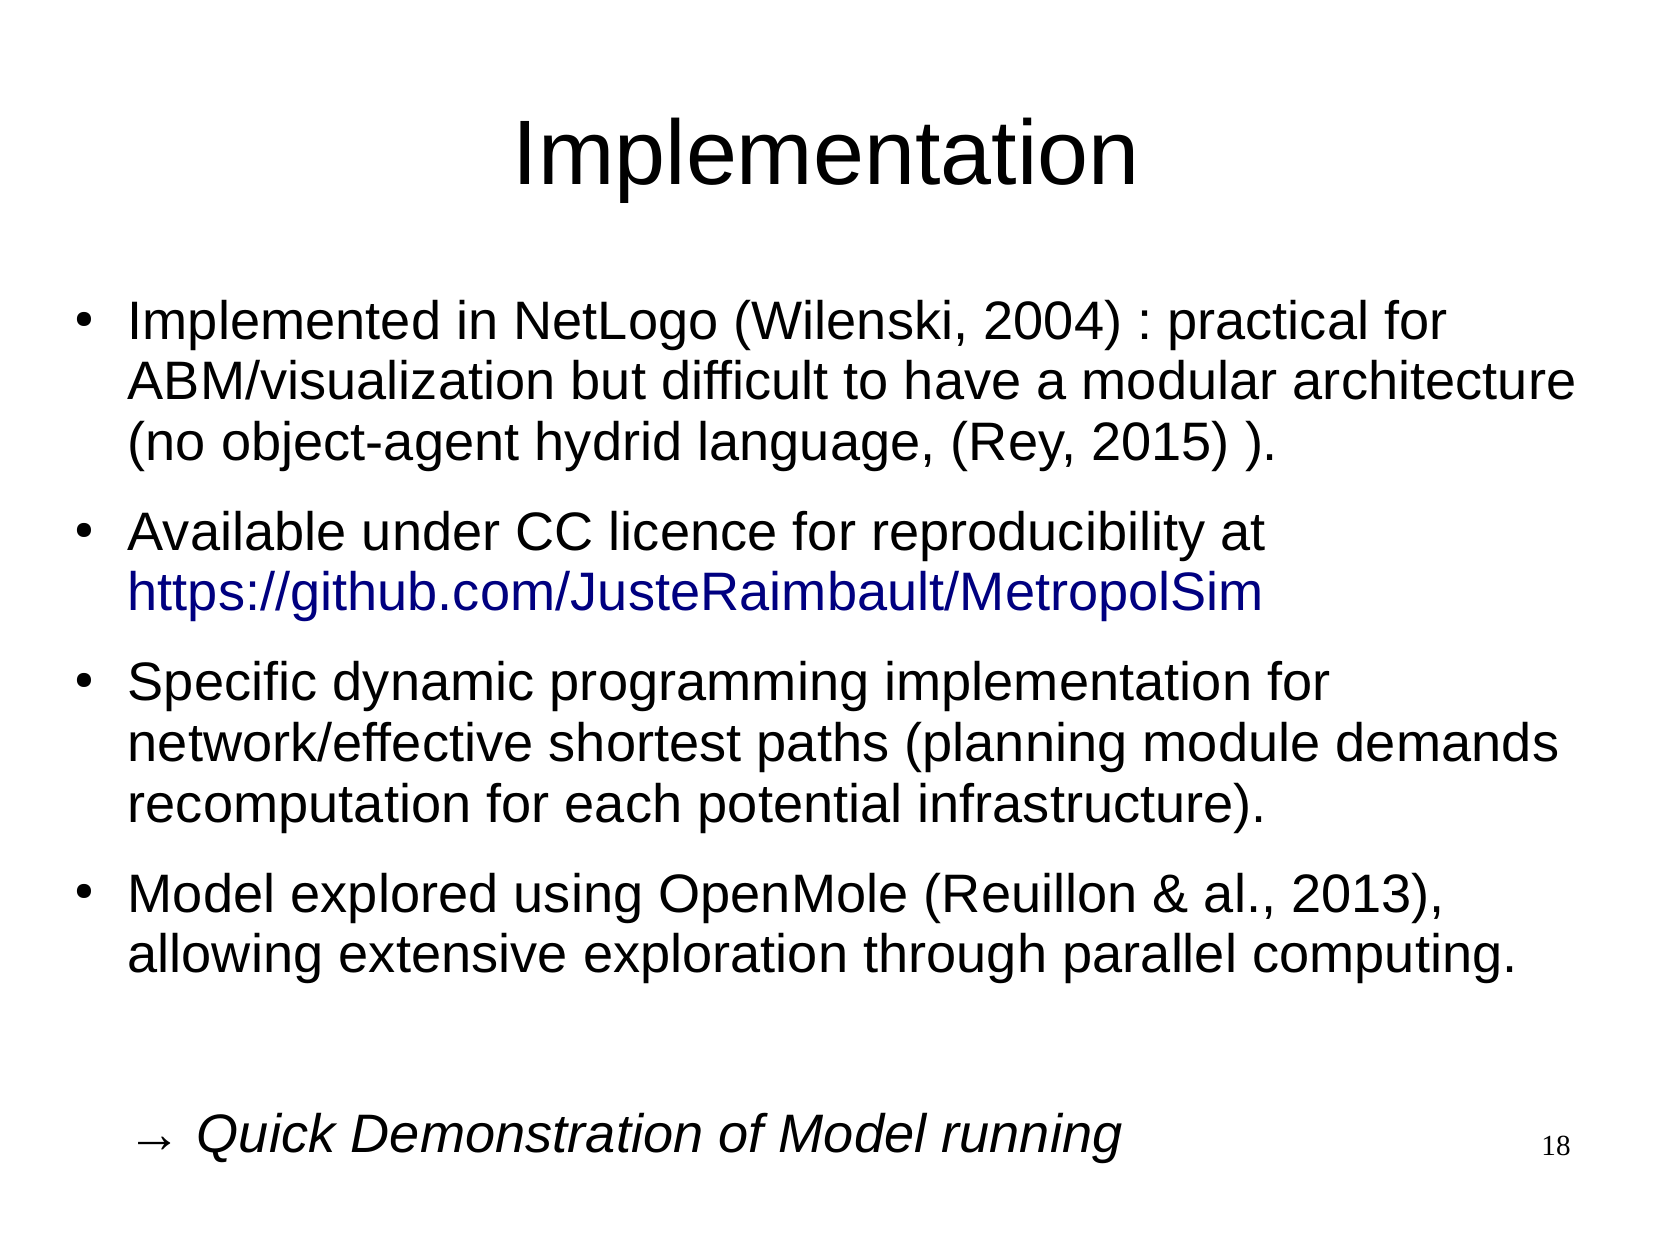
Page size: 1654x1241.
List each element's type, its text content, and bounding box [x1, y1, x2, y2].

title Implementation [82, 49, 1571, 257]
list Implemented in NetLogo (Wilenski, 2004) : practical for ABM/visualization but difficult to have a modular architecture (no object-agent hydrid language, (Rey, 2015) ). Available under CC licence for reproducibility at https://github.com/JusteRaimbault/MetropolSim Specific dynamic programming implementation for network/effective shortest paths (planning module demands recomputation for each potential infrastructure). Model explored using OpenMole (Reuillon & al., 2013), allowing extensive exploration through parallel computing. → Quick Demonstration of Model running [56, 290, 1630, 1010]
